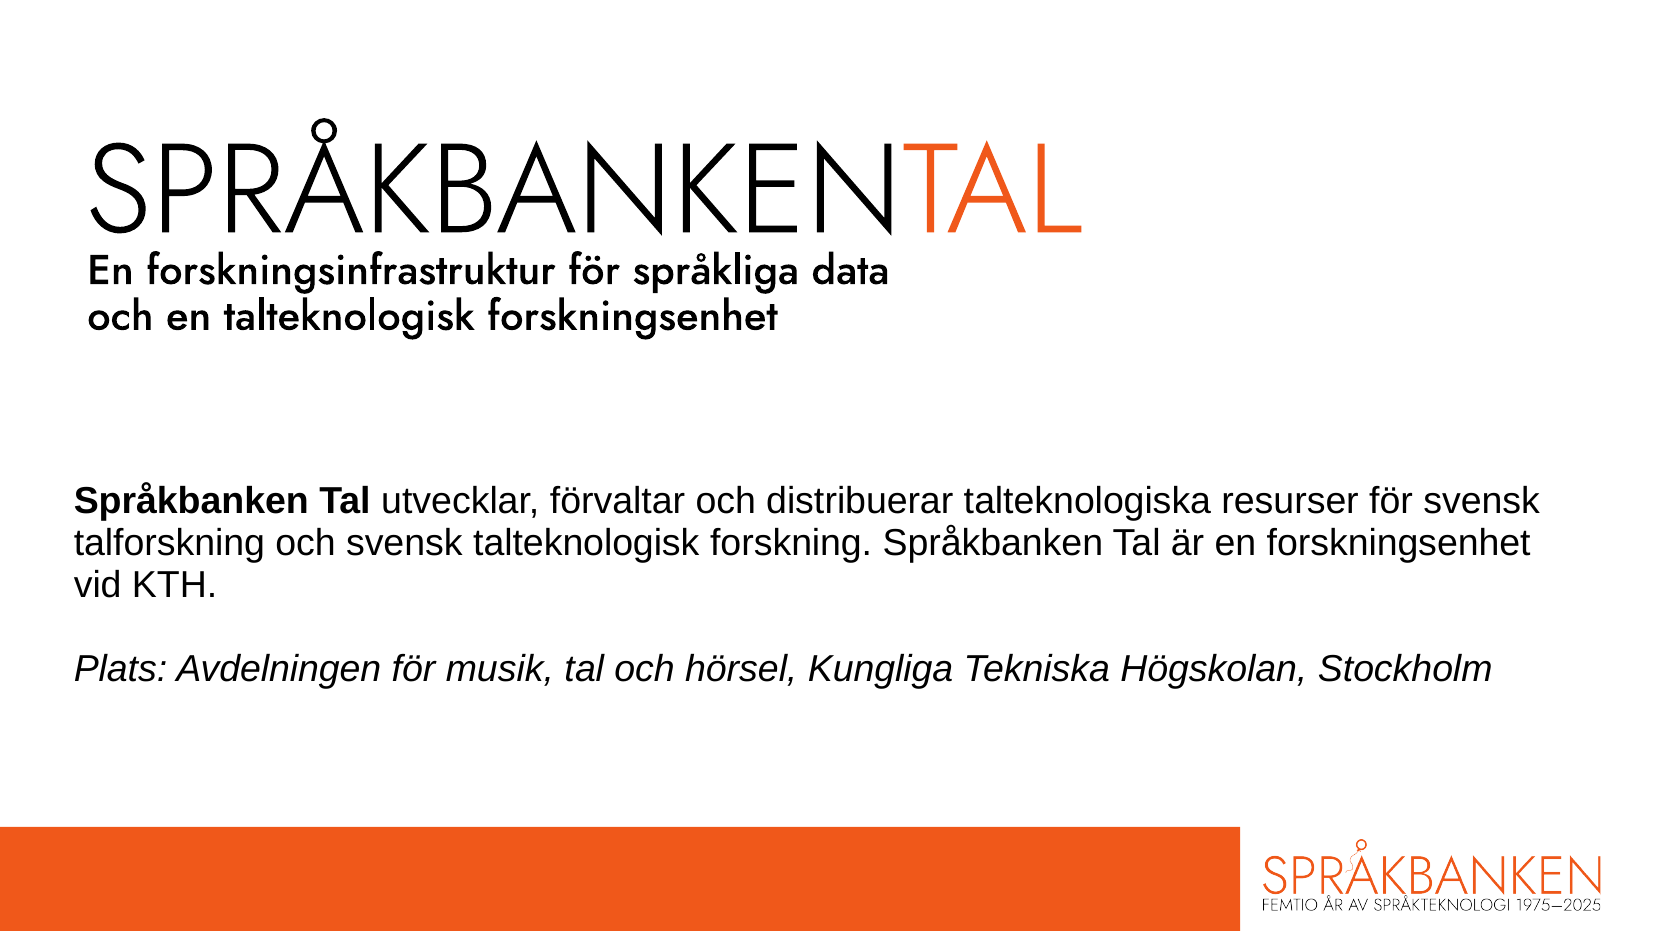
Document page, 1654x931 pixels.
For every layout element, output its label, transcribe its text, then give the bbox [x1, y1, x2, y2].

picture [88, 118, 1082, 340]
picture [1263, 839, 1601, 911]
text_box Språkbanken Tal utvecklar, förvaltar och distribuerar talteknologiska resurser för svensk talforskning och svensk talteknologisk forskning. Språkbanken Tal är en forskningsenhet vid KTH. Plats: Avdelningen för musik, tal och hörsel, Kungliga Tekniska Högskolan, Stockholm [59, 472, 1595, 827]
